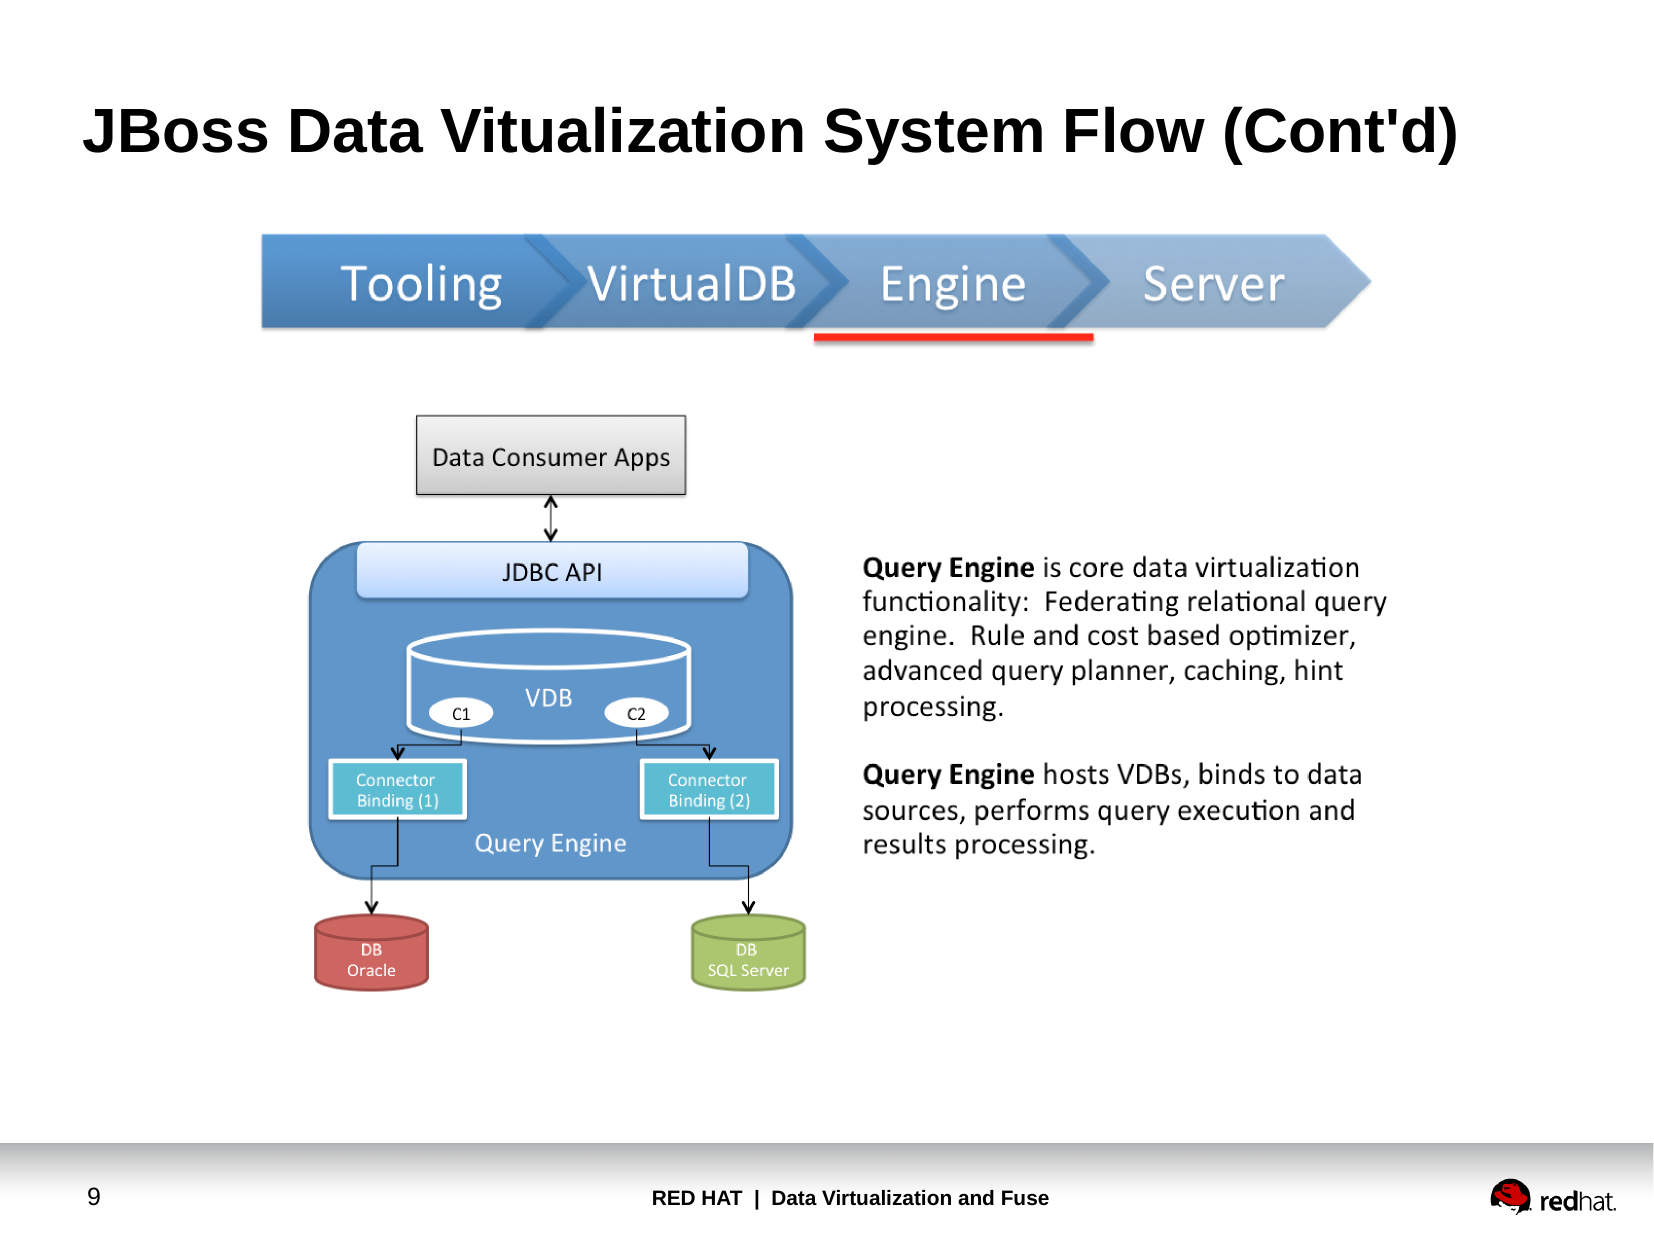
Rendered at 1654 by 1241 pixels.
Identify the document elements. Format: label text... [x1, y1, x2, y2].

picture [255, 223, 1398, 1017]
title JBoss Data Vitualization System Flow (Cont'd) [82, 37, 1571, 226]
picture [0, 1143, 1654, 1241]
